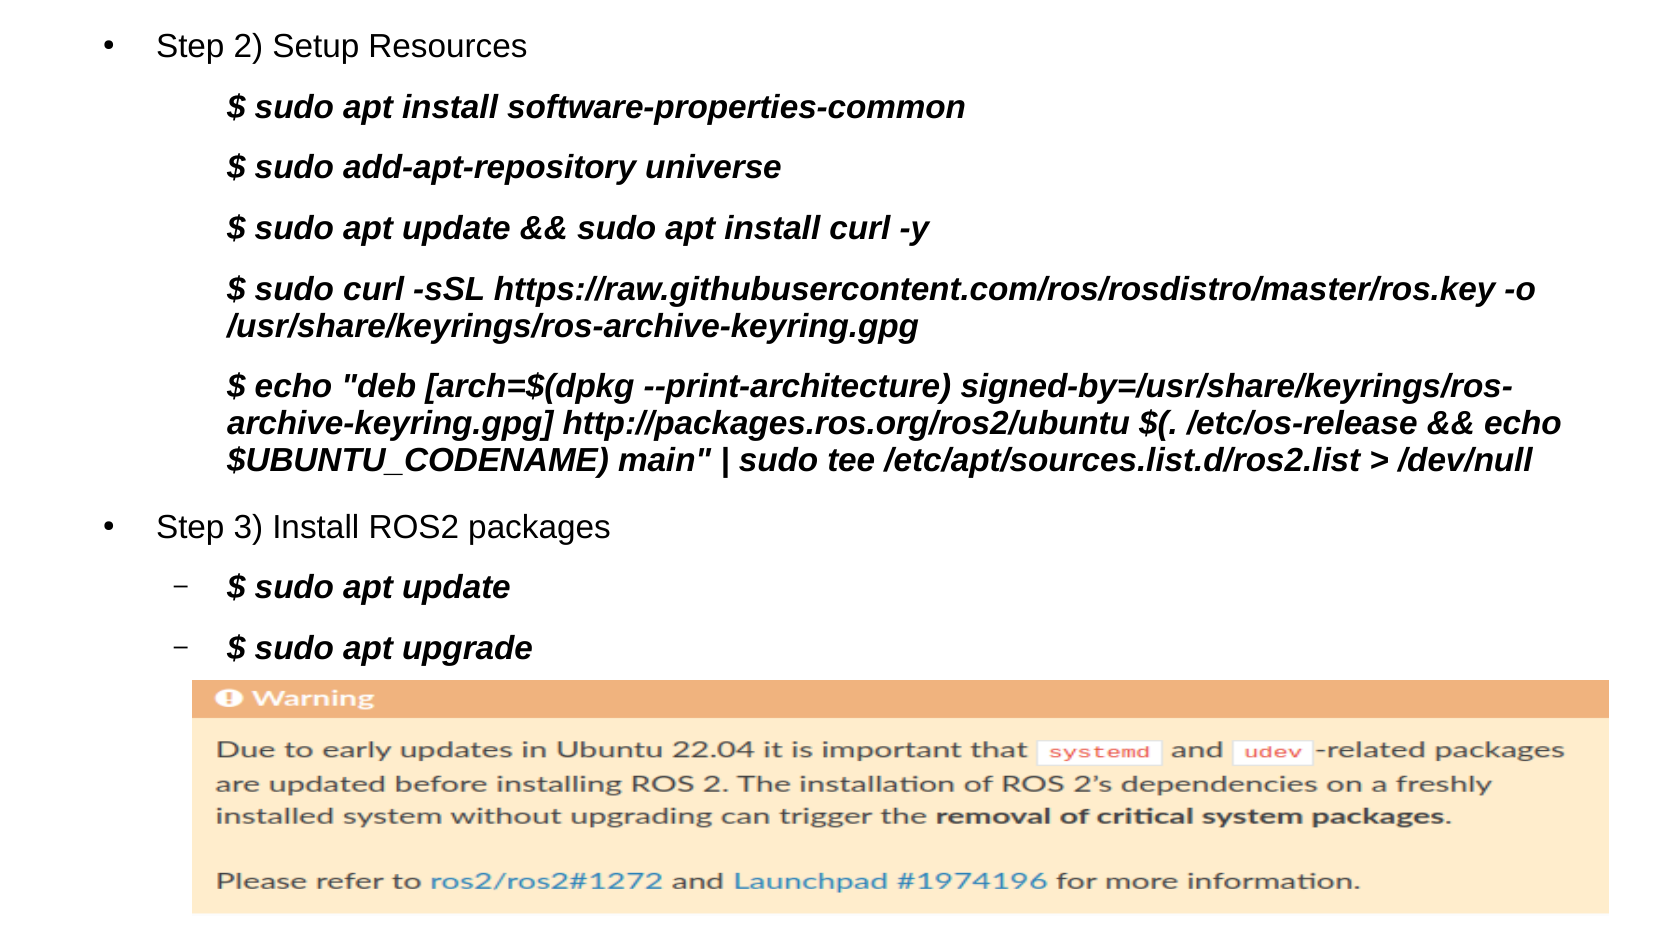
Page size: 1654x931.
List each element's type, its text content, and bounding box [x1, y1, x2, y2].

list Step 2) Setup Resources $ sudo apt install software-properties-common $ sudo add-apt-repository universe $ sudo apt update && sudo apt install curl -y $ sudo curl -sSL https://raw.githubusercontent.com/ros/rosdistro/master/ros.key -o /usr/share/keyrings/ros-archive-keyring.gpg $ echo "deb [arch=$(dpkg --print-architecture) signed-by=/usr/share/keyrings/ros-archive-keyring.gpg] http://packages.ros.org/ros2/ubuntu $(. /etc/os-release && echo $UBUNTU_CODENAME) main" | sudo tee /etc/apt/sources.list.d/ros2.list > /dev/null Step 3) Install ROS2 packages $ sudo apt update $ sudo apt upgrade [85, 27, 1631, 909]
picture [192, 680, 1609, 916]
